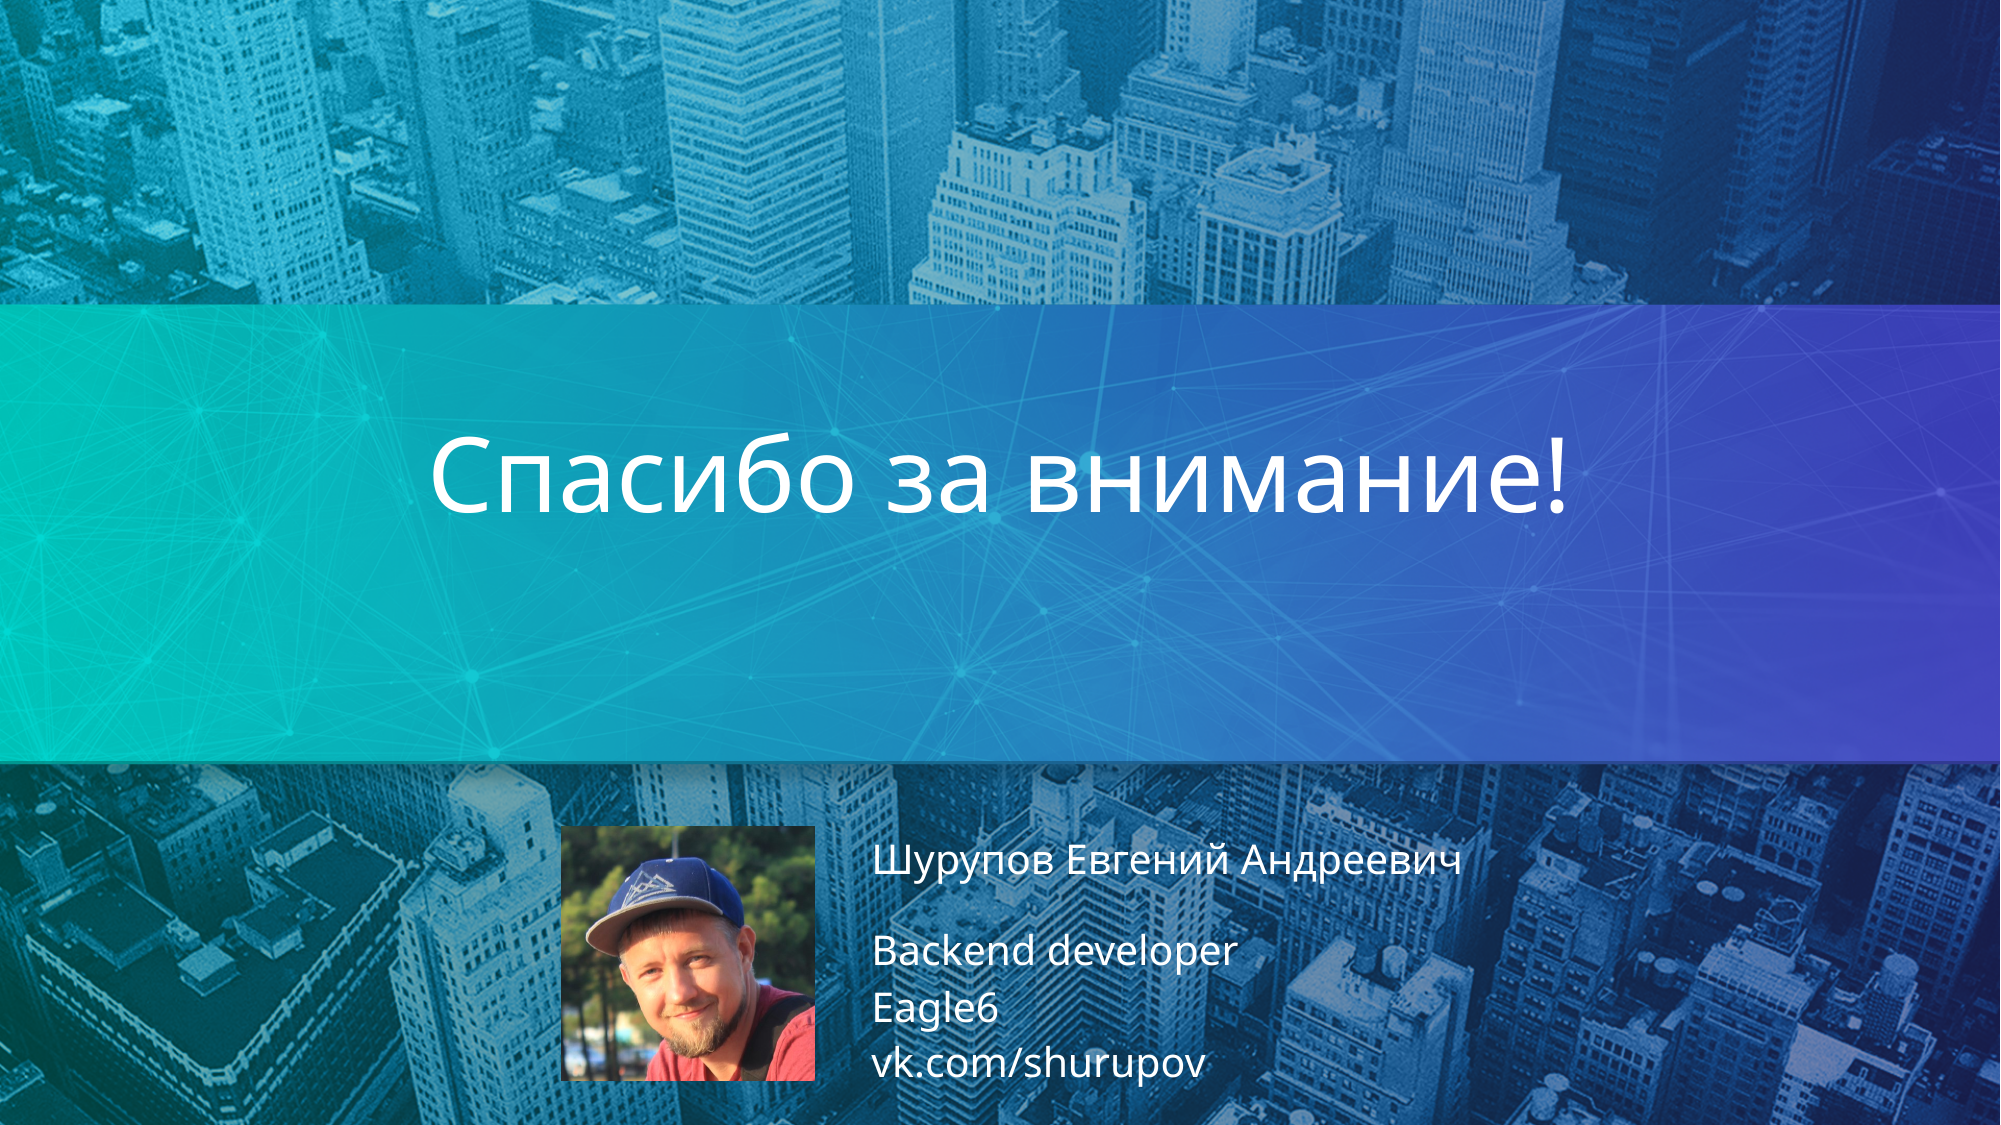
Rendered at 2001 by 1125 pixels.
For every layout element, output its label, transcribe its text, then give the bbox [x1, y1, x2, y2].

picture [561, 826, 815, 1081]
text_box [0, 761, 2000, 1125]
list vk.com/shurupov [856, 1028, 1932, 1080]
picture [0, 305, 2000, 761]
list Backend developer [856, 917, 1932, 968]
list Шурупов Евгений Андреевич [856, 825, 1932, 912]
text_box [0, 0, 2000, 305]
list Eagle6 [856, 973, 1932, 1025]
text_box Спасибо за внимание! [8, 427, 1992, 640]
